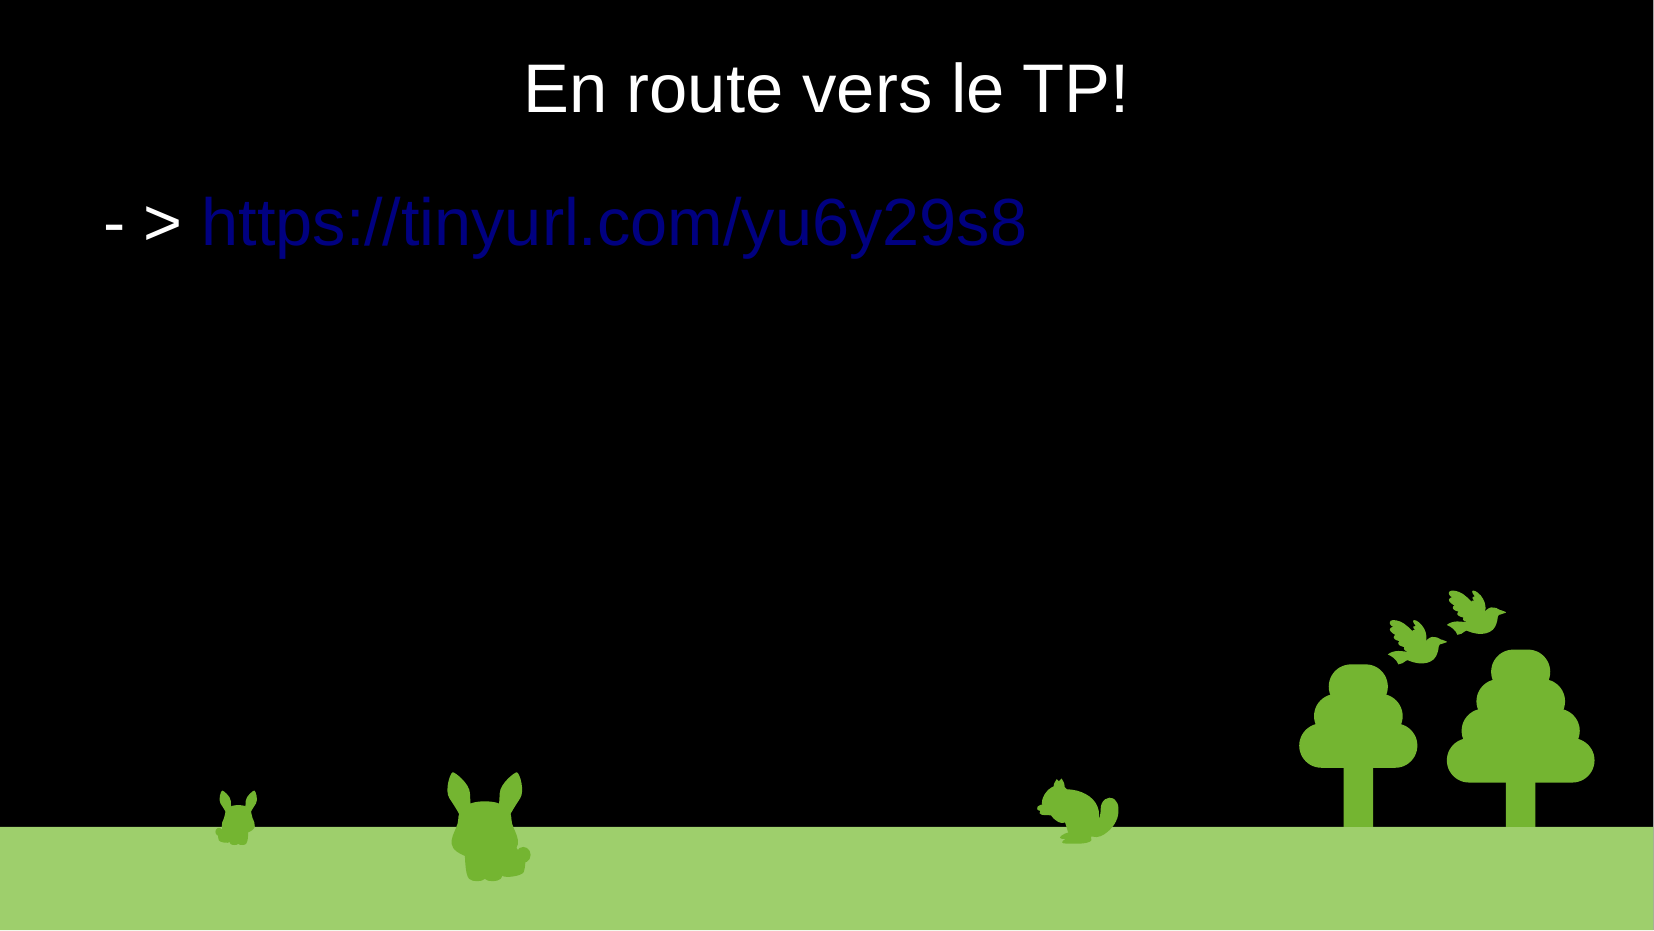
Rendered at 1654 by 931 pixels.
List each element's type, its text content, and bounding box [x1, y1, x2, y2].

title En route vers le TP! [88, 11, 1565, 166]
text_box - > https://tinyurl.com/yu6y29s8 [88, 177, 1388, 780]
